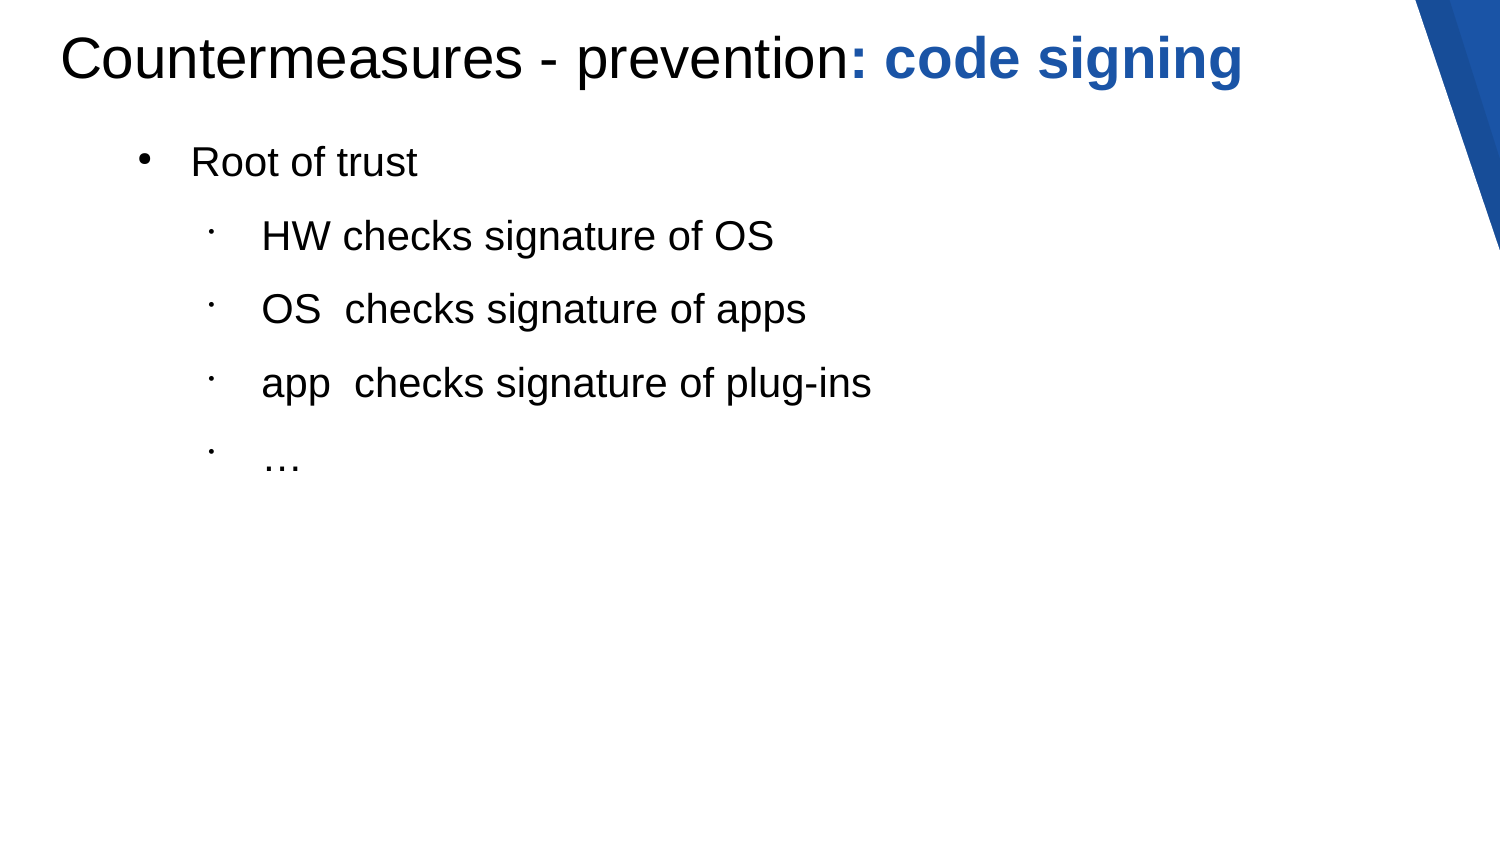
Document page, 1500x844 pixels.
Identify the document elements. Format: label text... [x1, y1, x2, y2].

list Root of trust HW checks signature of OS OS checks signature of apps app checks signature of plug-ins … [104, 120, 1471, 695]
title Countermeasures - prevention: code signing [45, 37, 1385, 106]
